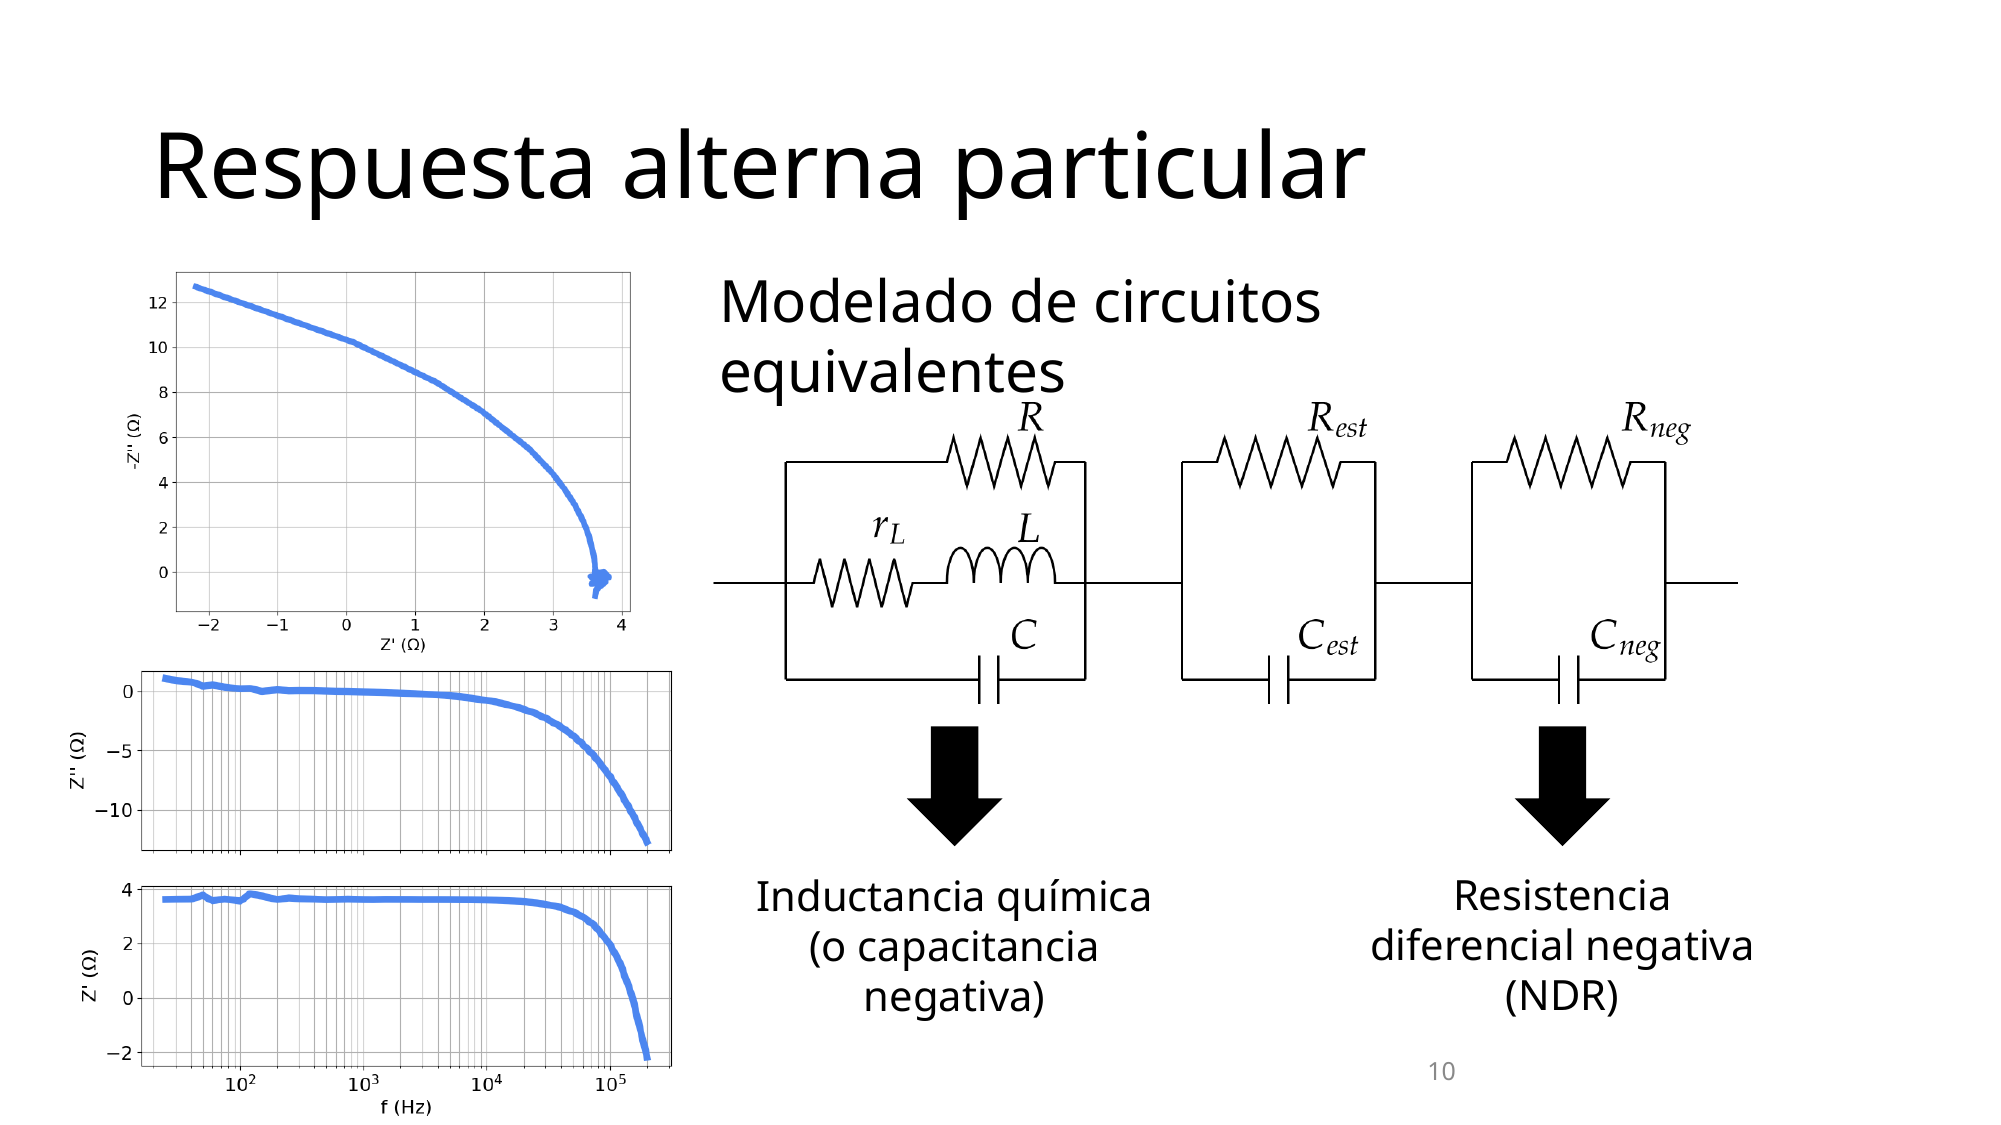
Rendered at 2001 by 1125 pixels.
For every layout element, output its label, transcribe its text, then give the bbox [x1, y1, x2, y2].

text_box [909, 727, 1001, 845]
text_box 10 [1412, 1042, 1863, 1103]
text_box Modelado de circuitos equivalentes [704, 256, 1593, 343]
title Respuesta alterna particular [137, 59, 1863, 278]
text_box Inductancia química (o capacitancia negativa) [729, 862, 1180, 979]
picture [119, 264, 636, 661]
picture [60, 662, 679, 1125]
picture [704, 394, 1752, 712]
text_box [1517, 727, 1608, 845]
text_box Resistencia diferencial negativa (NDR) [1337, 861, 1788, 978]
